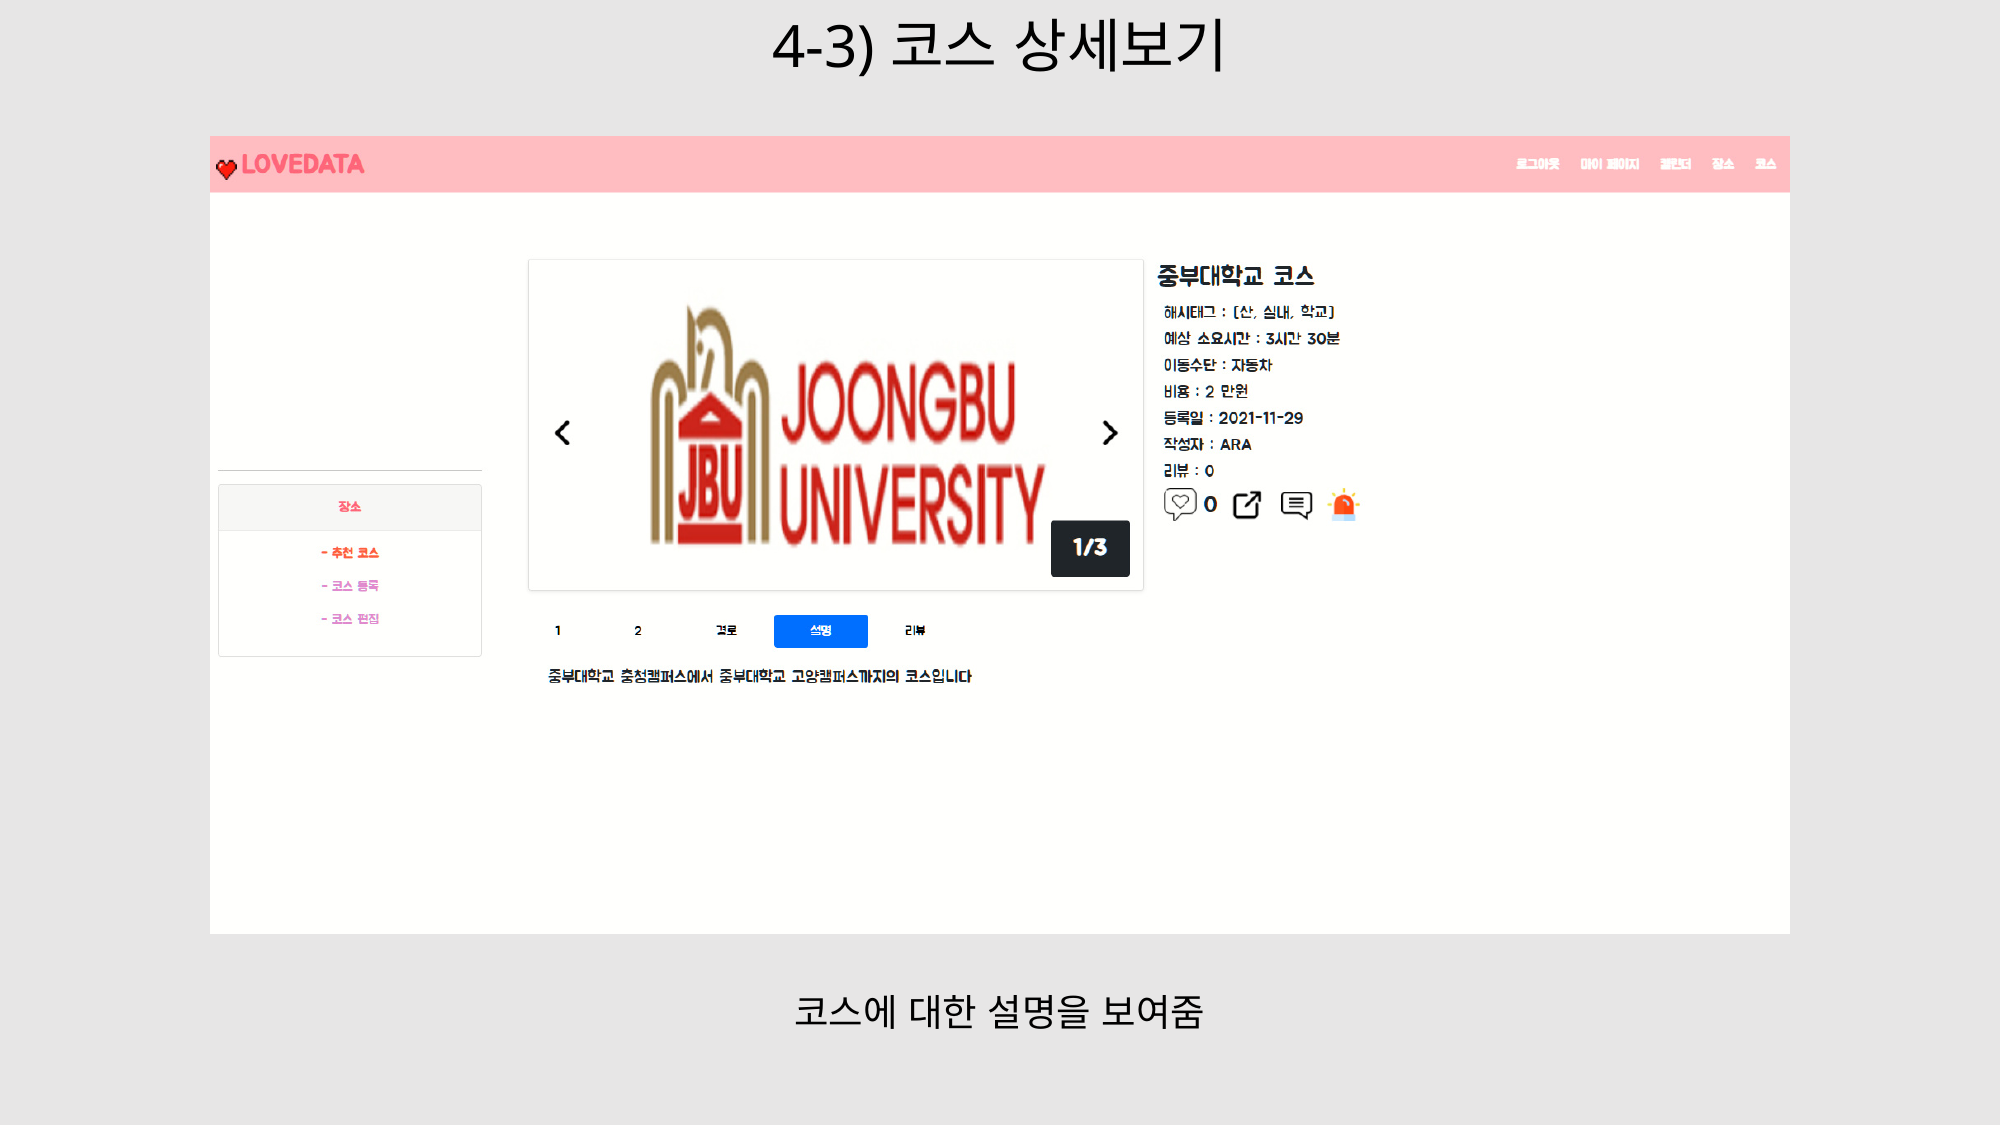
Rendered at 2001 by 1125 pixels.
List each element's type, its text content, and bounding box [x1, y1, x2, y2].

text_box 코스에 대한 설명을 보여줌 [779, 981, 1221, 1042]
text_box 4-3) 코스 상세보기 [564, 2, 1436, 87]
picture [210, 136, 1790, 934]
